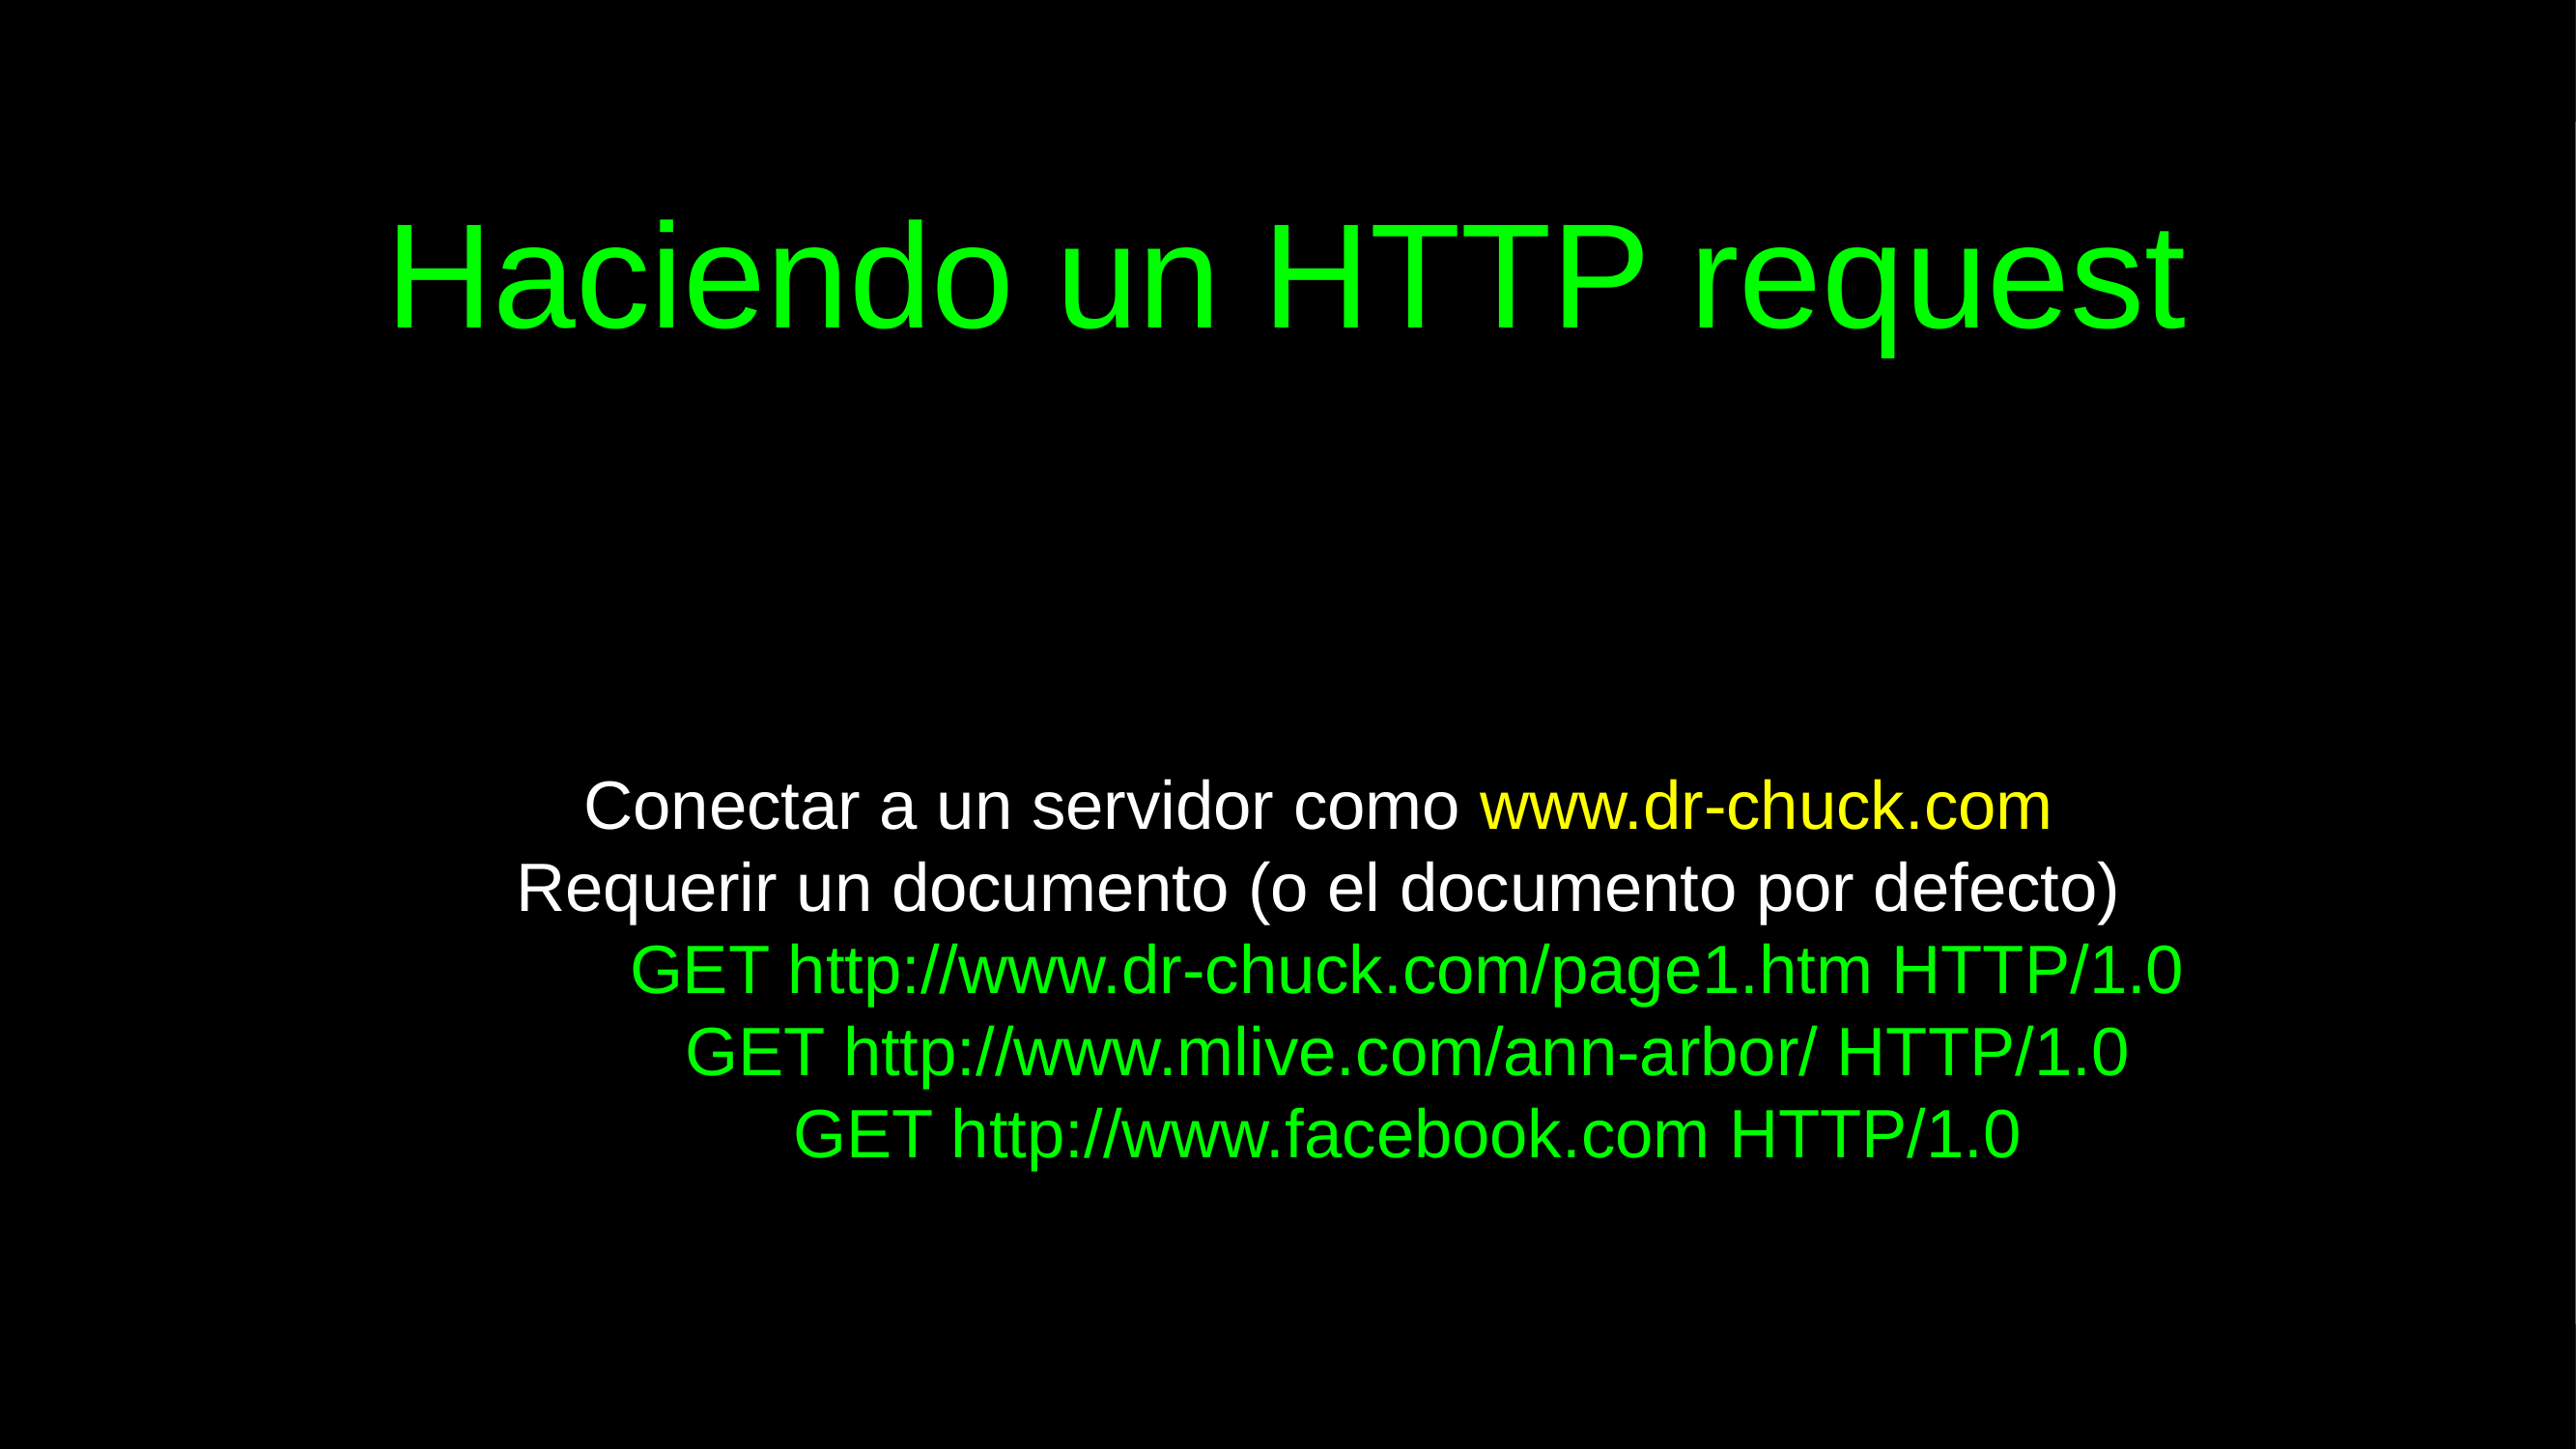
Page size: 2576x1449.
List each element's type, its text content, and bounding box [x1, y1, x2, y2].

list Conectar a un servidor como www.dr-chuck.com Requerir un documento (o el documento por defecto) GET http://www.dr-chuck.com/page1.htm HTTP/1.0 GET http://www.mlive.com/ann-arbor/ HTTP/1.0 GET http://www.facebook.com HTTP/1.0 [183, 746, 2391, 914]
title Haciendo un HTTP request [183, 133, 2391, 403]
